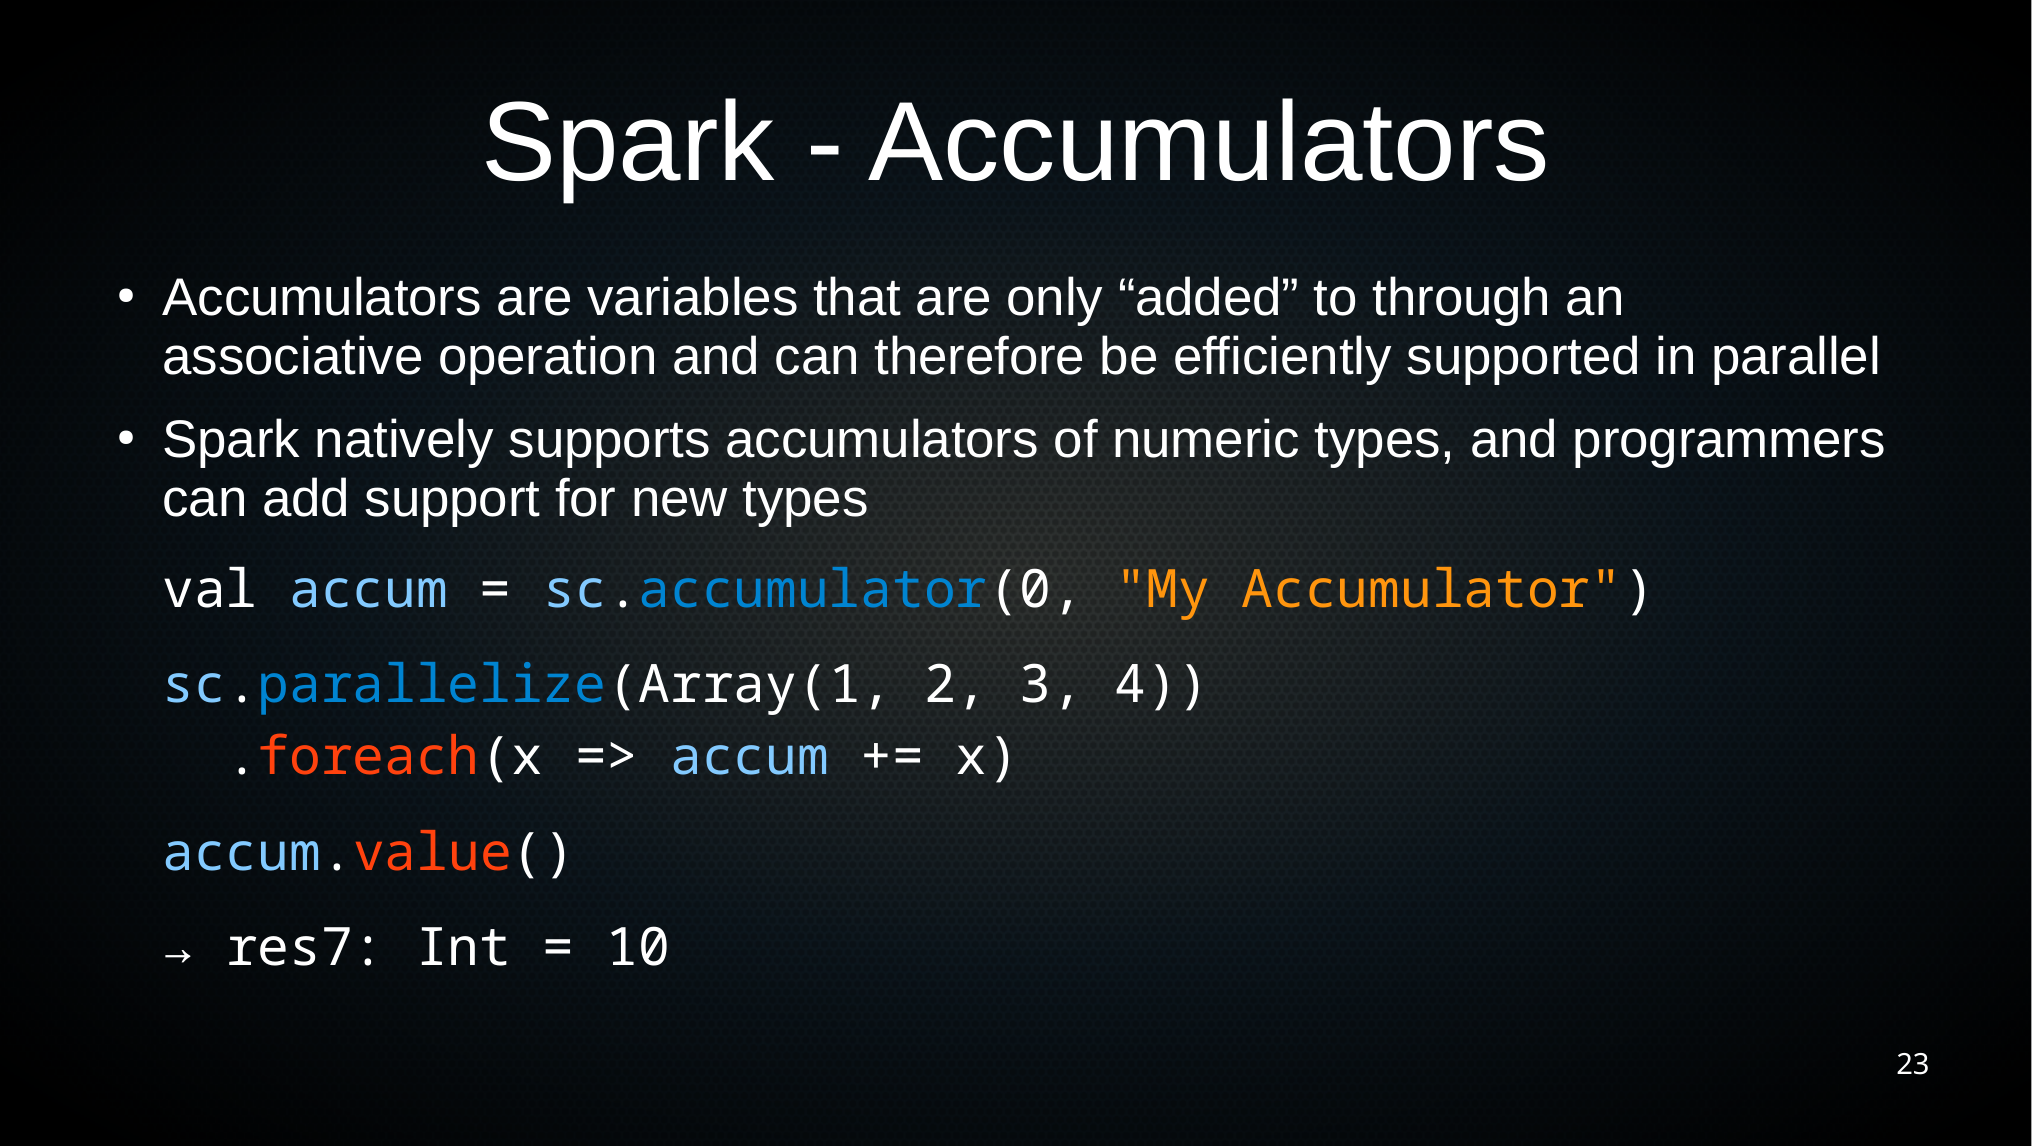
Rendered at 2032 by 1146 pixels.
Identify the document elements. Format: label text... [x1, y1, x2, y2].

title Spark - Accumulators [101, 45, 1930, 237]
picture [0, 0, 2032, 1146]
list Accumulators are variables that are only “added” to through an associative operation and can therefore be efficiently supported in parallel Spark natively supports accumulators of numeric types, and programmers can add support for new types val accum = sc.accumulator(0, "My Accumulator") sc.parallelize(Array(1, 2, 3, 4)) .foreach(x => accum += x) accum.value() → res7: Int = 10 [101, 268, 1890, 1040]
